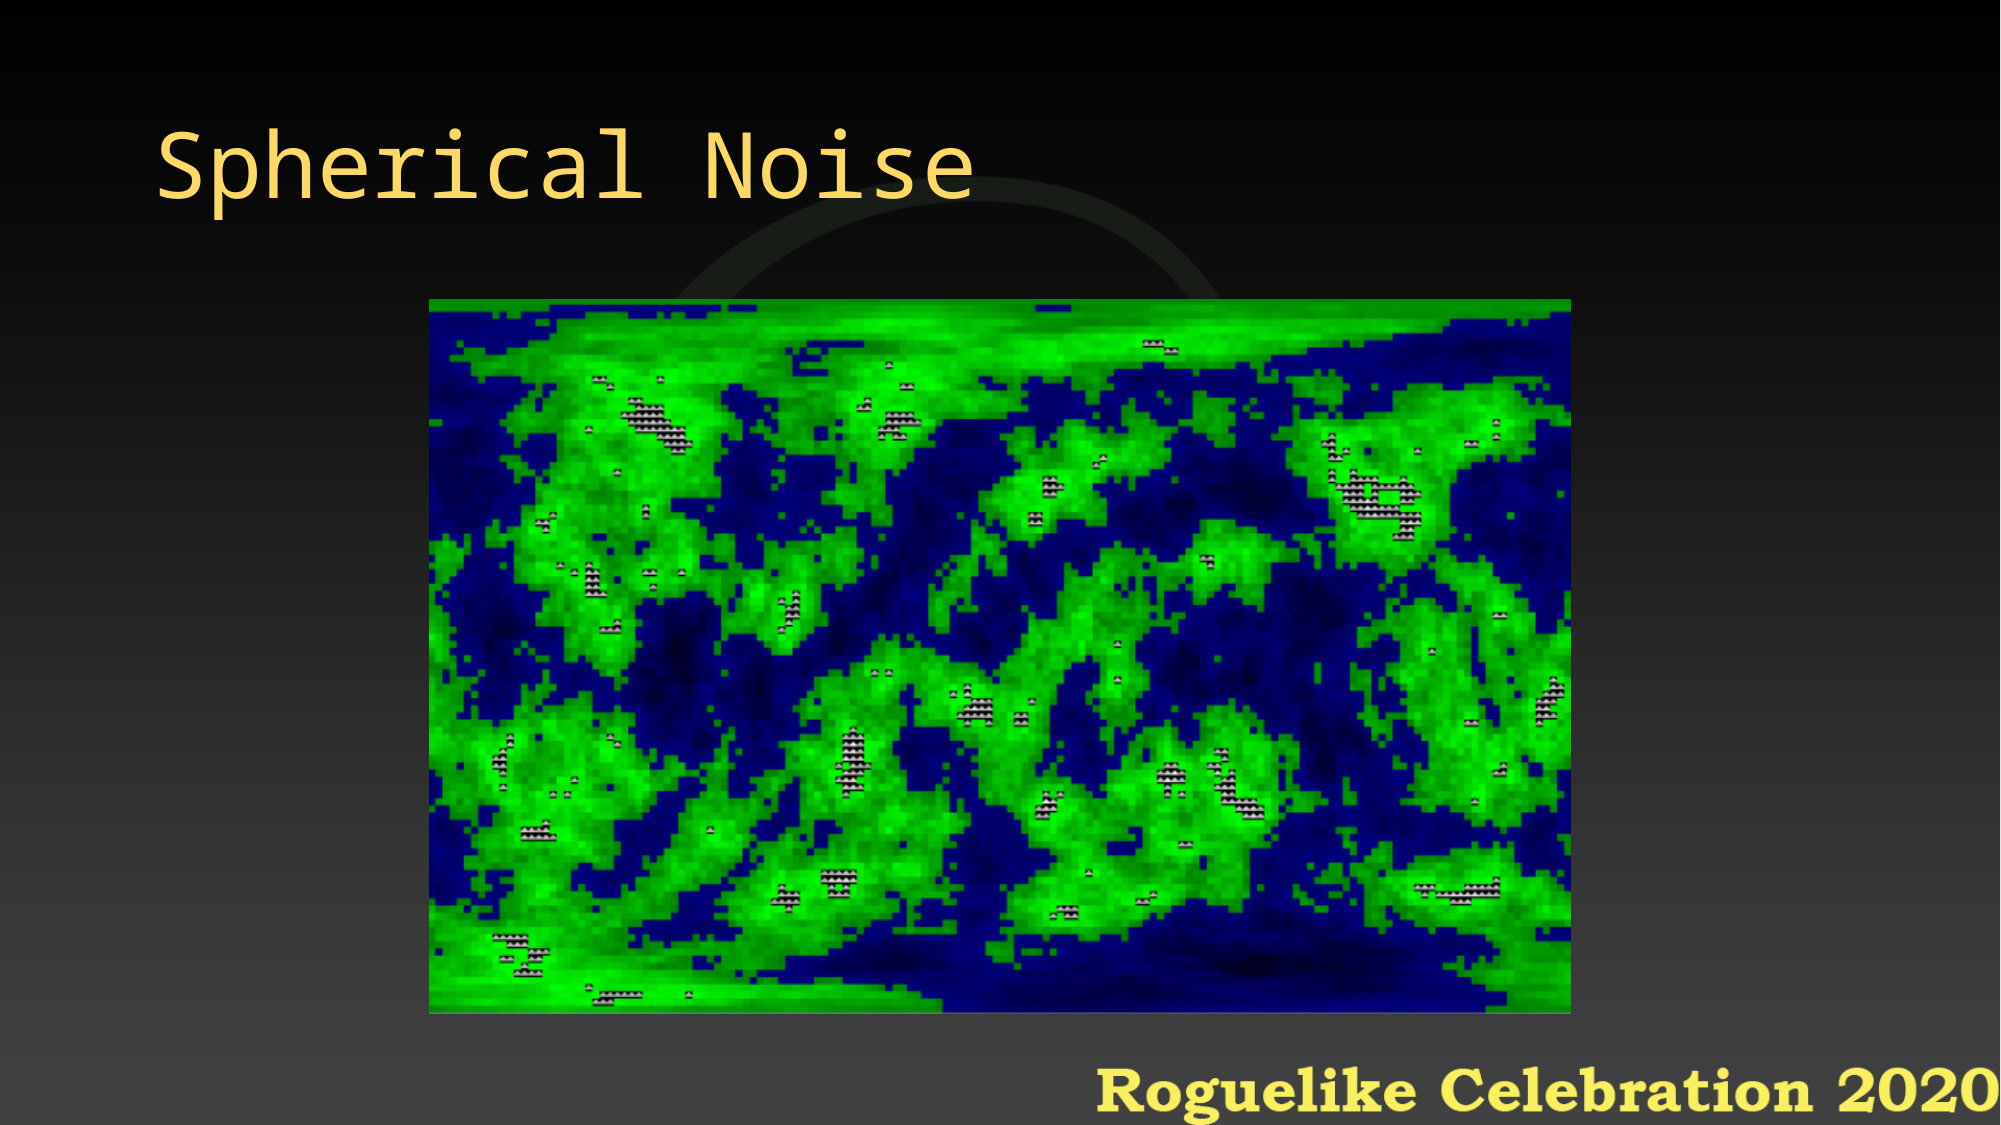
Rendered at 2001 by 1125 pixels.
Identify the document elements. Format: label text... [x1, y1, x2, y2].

title Spherical Noise [137, 59, 1863, 278]
picture [0, 0, 2001, 1125]
